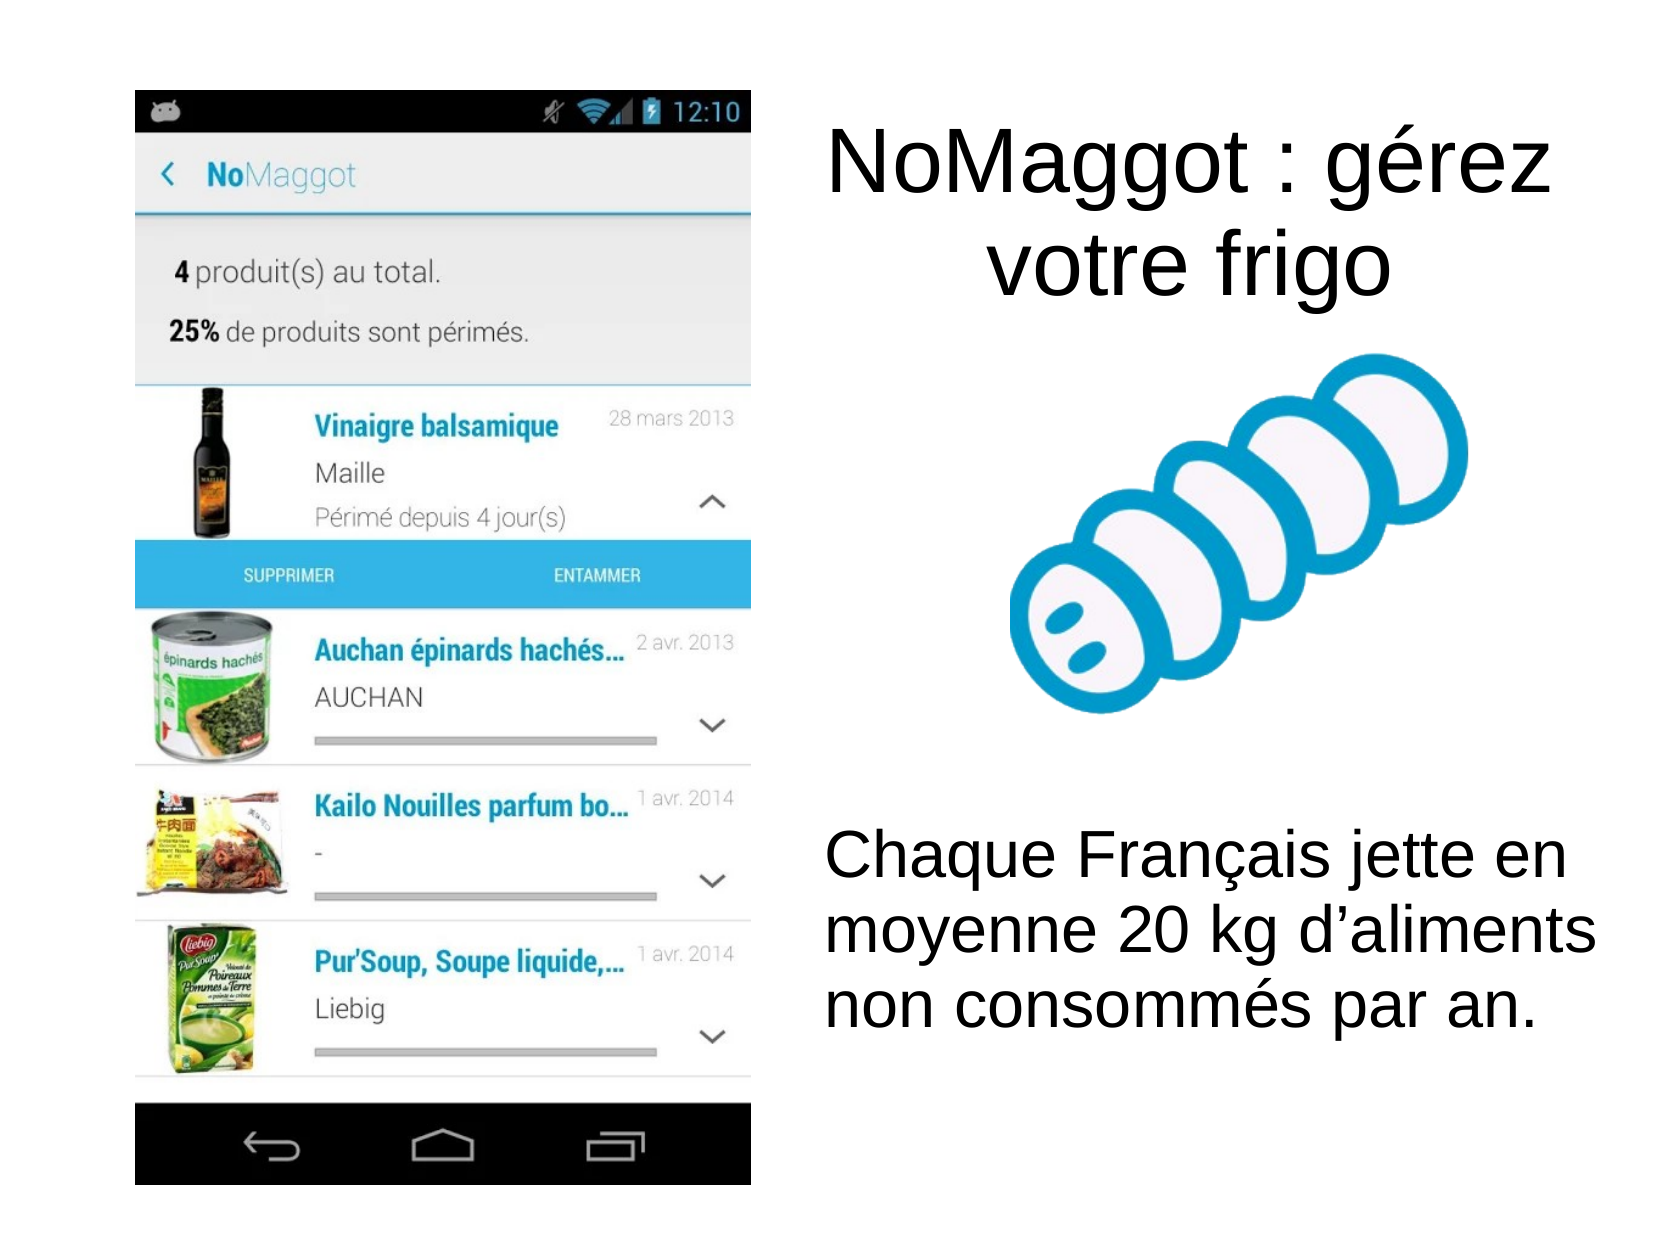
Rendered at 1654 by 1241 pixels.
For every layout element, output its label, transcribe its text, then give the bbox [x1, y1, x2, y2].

picture [1247, 415, 1371, 556]
picture [1010, 344, 1484, 781]
picture [1092, 509, 1222, 661]
picture [1333, 374, 1449, 506]
picture [1173, 460, 1287, 602]
text_box Chaque Français jette en moyenne 20 kg d’aliments non consommés par an. [810, 810, 1636, 1186]
picture [135, 90, 751, 1186]
title NoMaggot : gérez votre frigo [810, 49, 1571, 376]
picture [1027, 563, 1145, 694]
